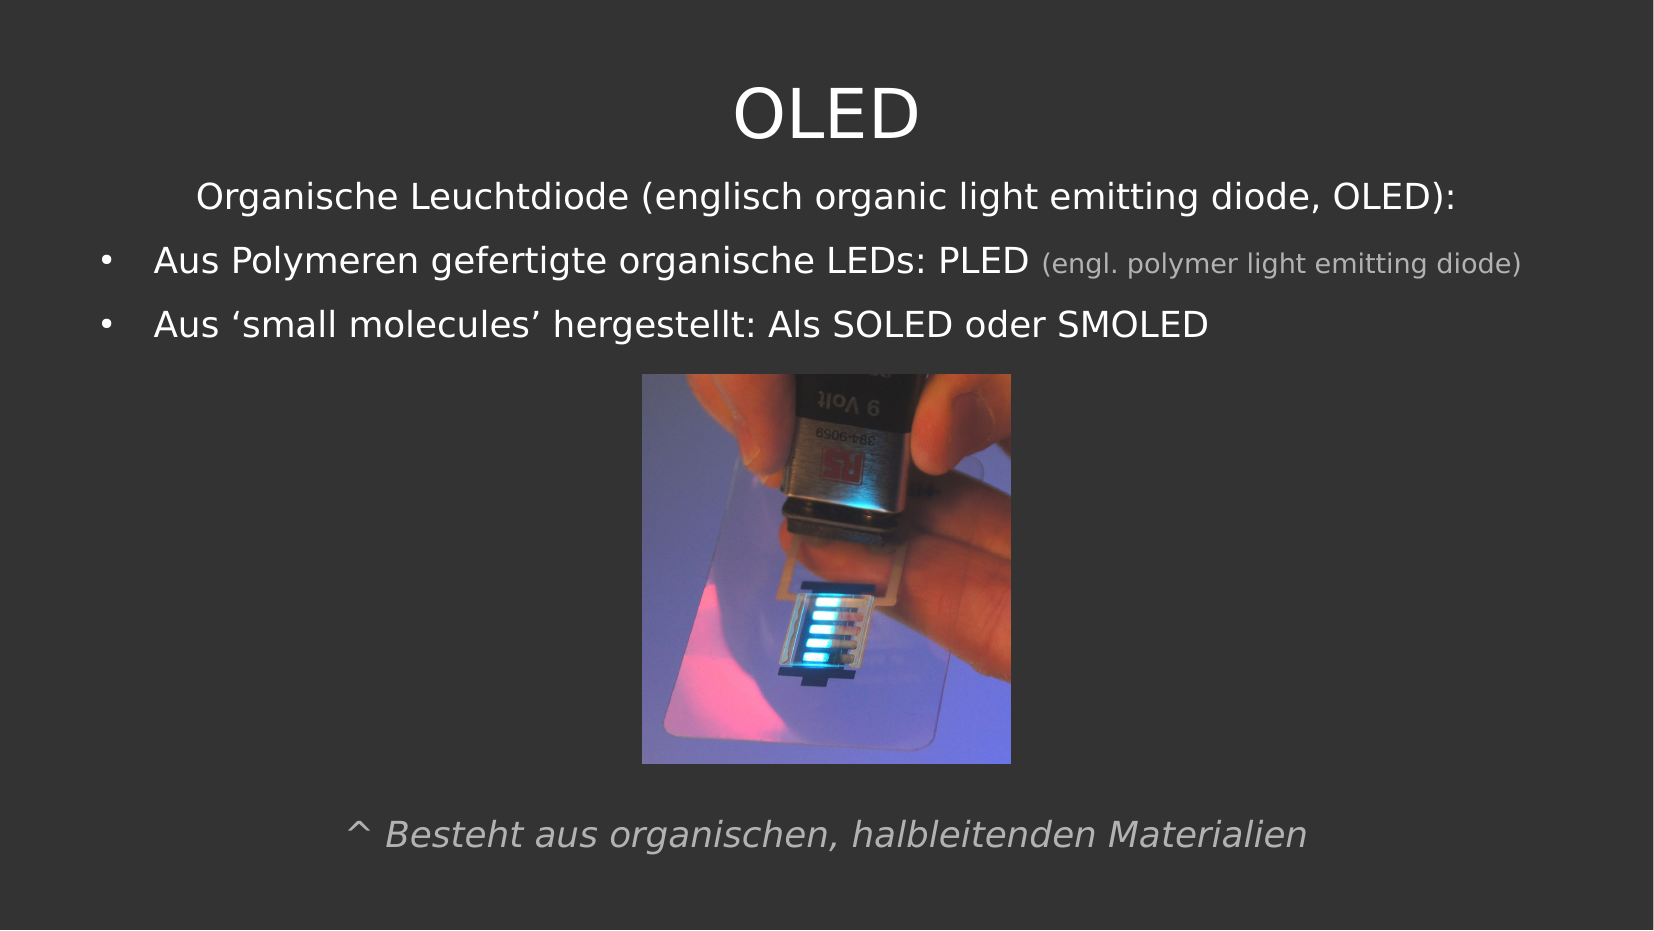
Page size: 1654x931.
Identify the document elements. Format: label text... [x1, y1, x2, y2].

list Organische Leuchtdiode (englisch organic light emitting diode, OLED): Aus Polymeren gefertigte organische LEDs: PLED (engl. polymer light emitting diode) Aus ‘small molecules’ hergestellt: Als SOLED oder SMOLED ^ Besteht aus organischen, halbleitenden Materialien [82, 176, 1571, 859]
title OLED [82, 37, 1571, 176]
picture [642, 374, 1011, 764]
